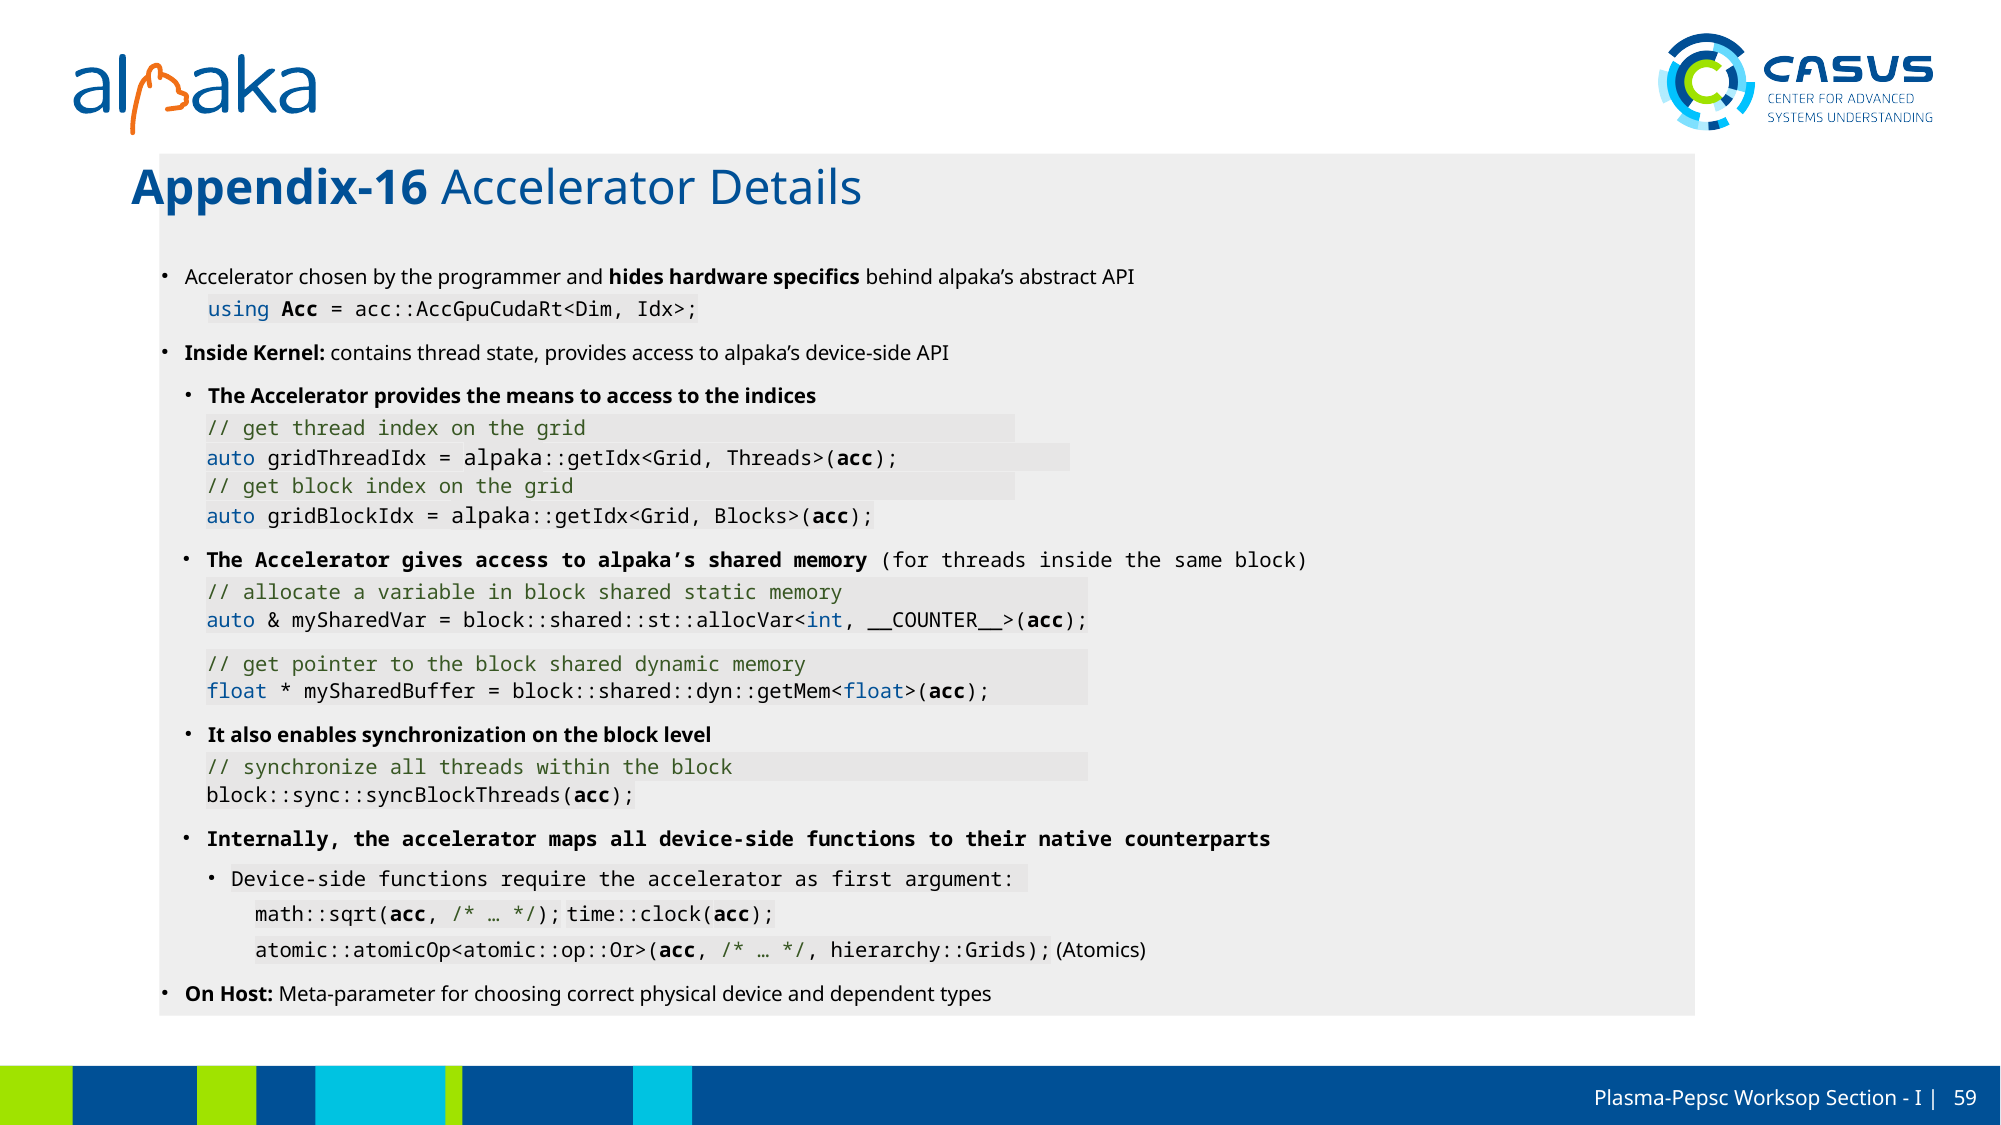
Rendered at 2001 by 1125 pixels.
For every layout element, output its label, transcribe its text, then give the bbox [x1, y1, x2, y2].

title Appendix-16 Accelerator Details [106, 153, 1016, 219]
picture [1658, 33, 1933, 131]
picture [72, 53, 317, 136]
list Accelerator chosen by the programmer and hides hardware specifics behind alpaka’s abstract API using Acc = acc::AccGpuCudaRt<Dim, Idx>; Inside Kernel: contains thread state, provides access to alpaka’s device-side API The Accelerator provides the means to access to the indices // get thread index on the grid auto gridThreadIdx = alpaka::getIdx<Grid, Threads>(acc); // get block index on the grid auto gridBlockIdx = alpaka::getIdx<Grid, Blocks>(acc); The Accelerator gives access to alpaka’s shared memory (for threads inside the same block) // allocate a variable in block shared static memory auto & mySharedVar = block::shared::st::allocVar<int, __COUNTER__>(acc); // get pointer to the block shared dynamic memory float * mySharedBuffer = block::shared::dyn::getMem<float>(acc); It also enables synchronization on the block level // synchronize all threads within the block block::sync::syncBlockThreads(acc); Internally, the accelerator maps all device-side functions to their native counterparts Device-side functions require the accelerator as first argument: math::sqrt(acc, /* … */); time::clock(acc); atomic::atomicOp<atomic::op::Or>(acc, /* … */, hierarchy::Grids); (Atomics) On Host: Meta-parameter for choosing correct physical device and dependent types [159, 153, 1695, 1016]
